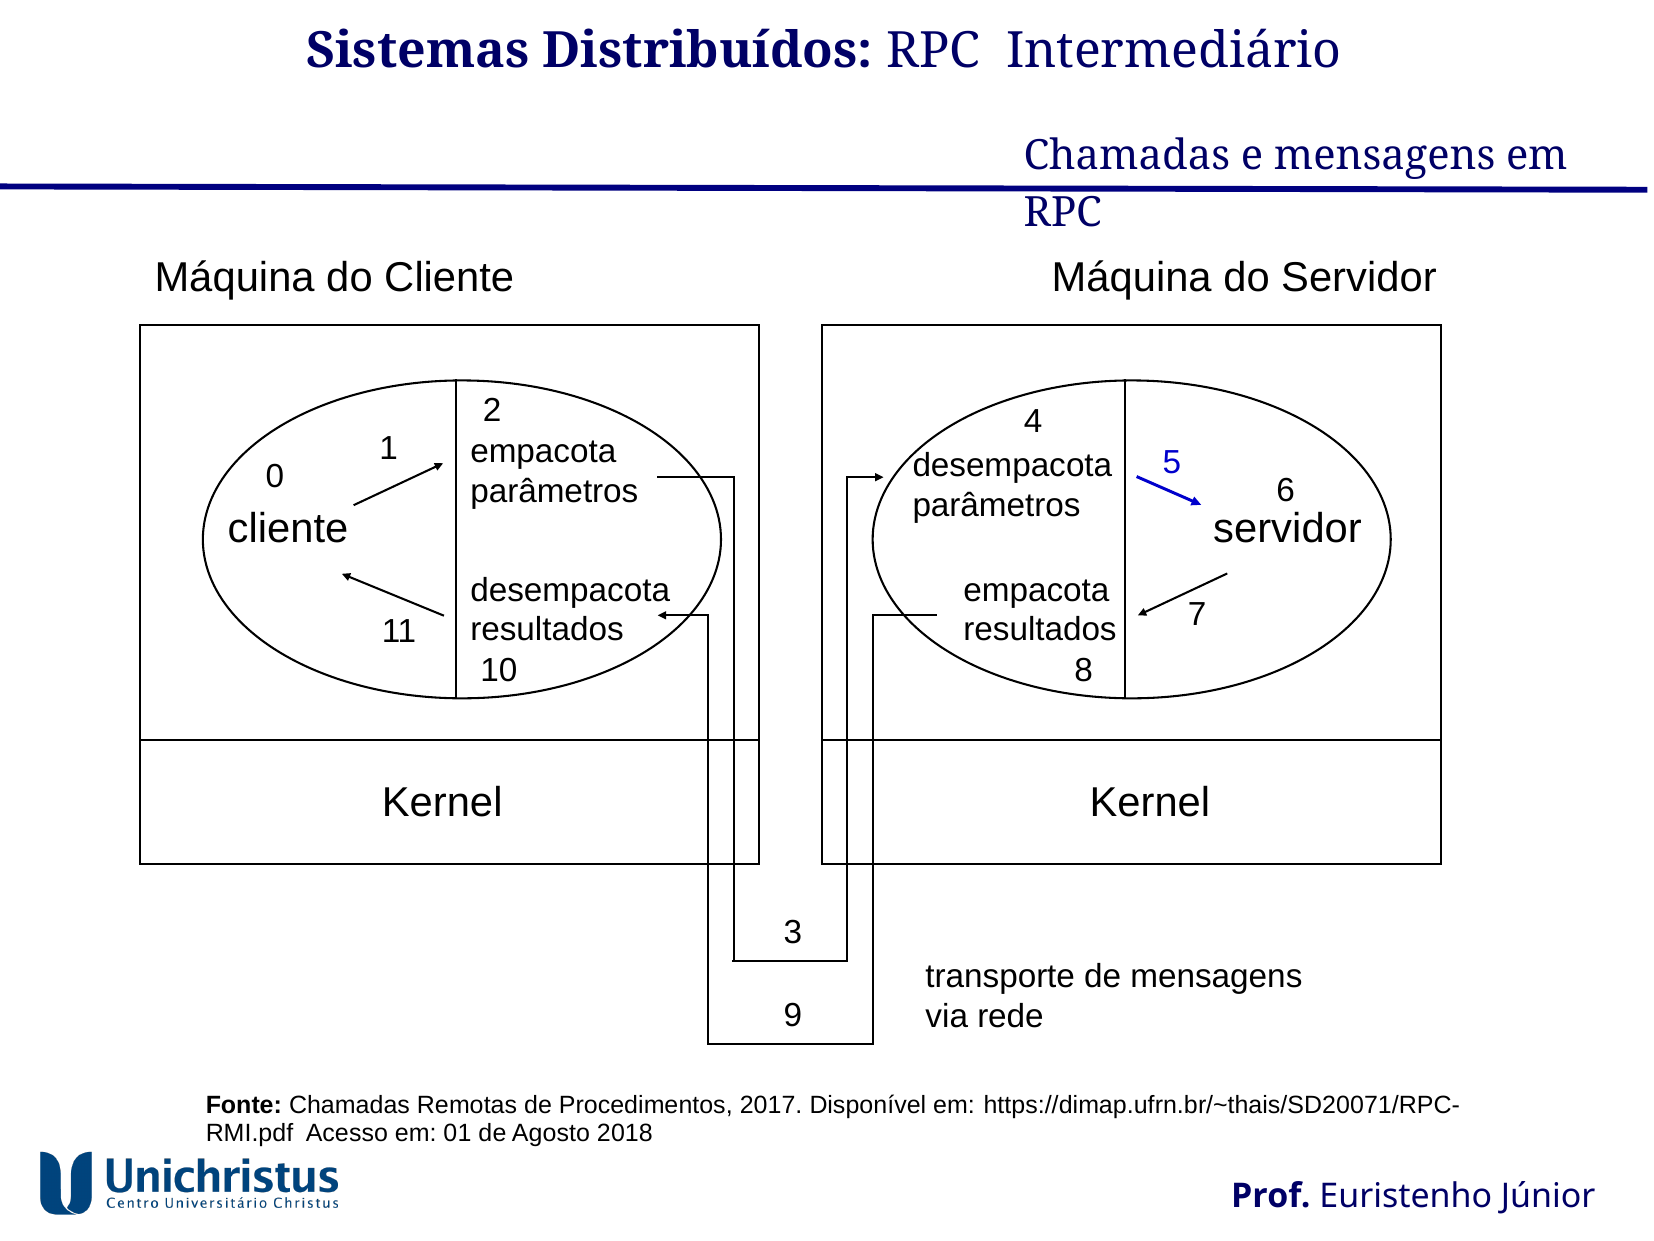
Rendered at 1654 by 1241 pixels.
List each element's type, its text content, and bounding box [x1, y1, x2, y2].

text_box 11 [367, 601, 432, 657]
text_box empacota resultados [948, 560, 1132, 656]
text_box 8 [1059, 640, 1108, 696]
text_box cliente [212, 493, 364, 559]
text_box Fonte: Chamadas Remotas de Procedimentos, 2017. Disponível em: https://dimap.ufrn.br/~thais/SD20071/RPC-RMI.pdf Acesso em: 01 de Agosto 2018 [190, 1083, 1517, 1162]
text_box transporte de mensagens via rede [910, 946, 1318, 1043]
text_box servidor [1198, 493, 1378, 559]
text_box Sistemas Distribuídos: RPC Intermediário [291, 6, 1363, 113]
text_box 1 [364, 418, 413, 475]
text_box 6 [1261, 460, 1310, 516]
text_box 7 [1173, 584, 1222, 641]
picture [35, 1148, 343, 1217]
text_box Kernel [367, 767, 518, 833]
text_box empacota parâmetros [455, 421, 657, 518]
text_box 3 [768, 902, 818, 958]
text_box 5 [1147, 432, 1197, 489]
text_box 0 [250, 446, 299, 503]
text_box 9 [768, 985, 818, 1041]
text_box Máquina do Servidor [1036, 242, 1453, 308]
text_box 4 [1008, 391, 1058, 447]
text_box 2 [468, 380, 517, 436]
text_box desempacota parâmetros [897, 435, 1128, 531]
text_box Prof. Euristenho Júnior [1216, 1163, 1654, 1224]
text_box Chamadas e mensagens em RPC [1008, 117, 1654, 197]
text_box Kernel [1074, 767, 1226, 833]
text_box desempacota resultados [455, 560, 686, 656]
text_box 10 [465, 640, 533, 696]
text_box Máquina do Cliente [139, 242, 530, 308]
